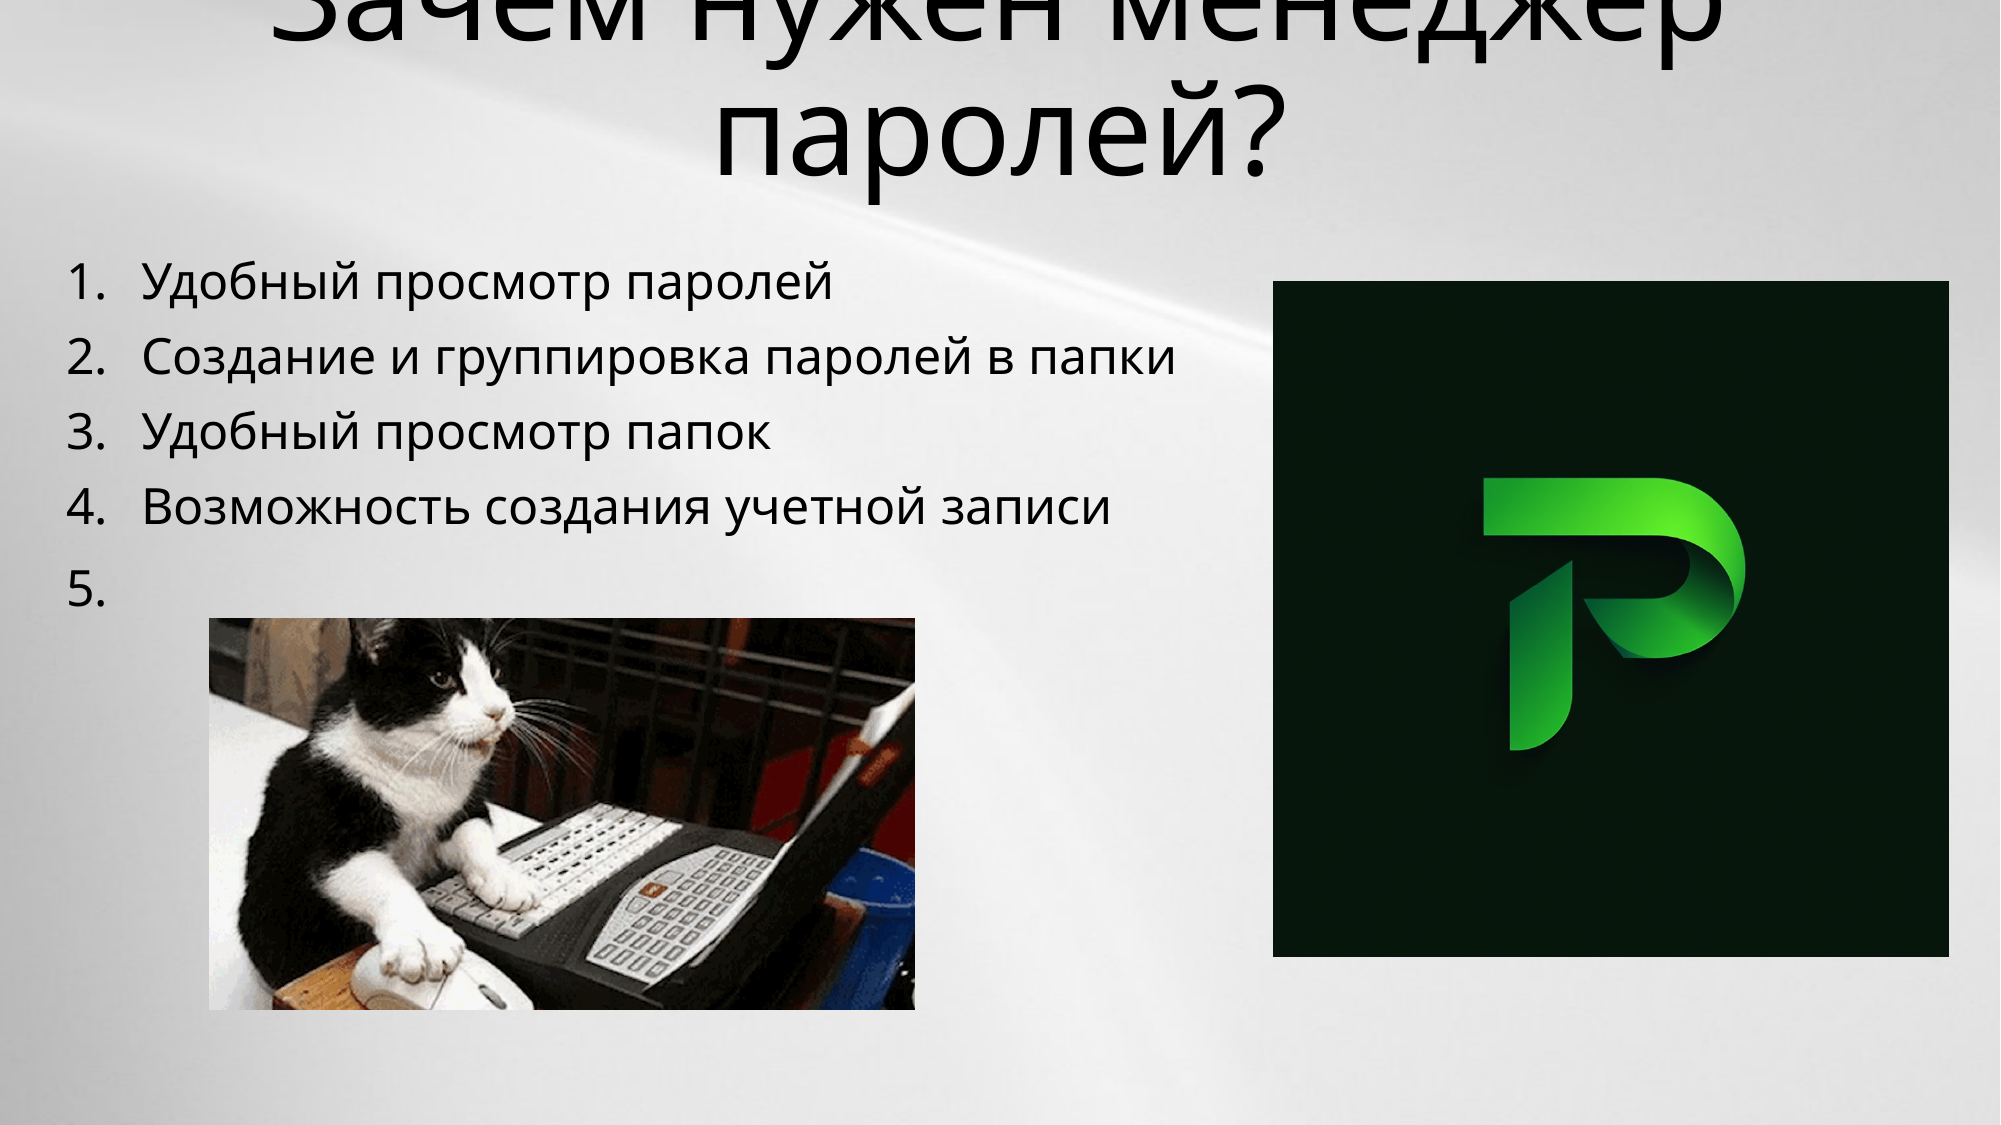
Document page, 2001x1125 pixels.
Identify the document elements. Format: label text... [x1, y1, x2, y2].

subtitle Удобный просмотр паролей Создание и группировка паролей в папки Удобный просмотр папок Возможность создания учетной записи [51, 249, 1216, 1035]
title Зачем нужен менеджер паролей? [37, 0, 1961, 210]
picture [0, 0, 2000, 1125]
